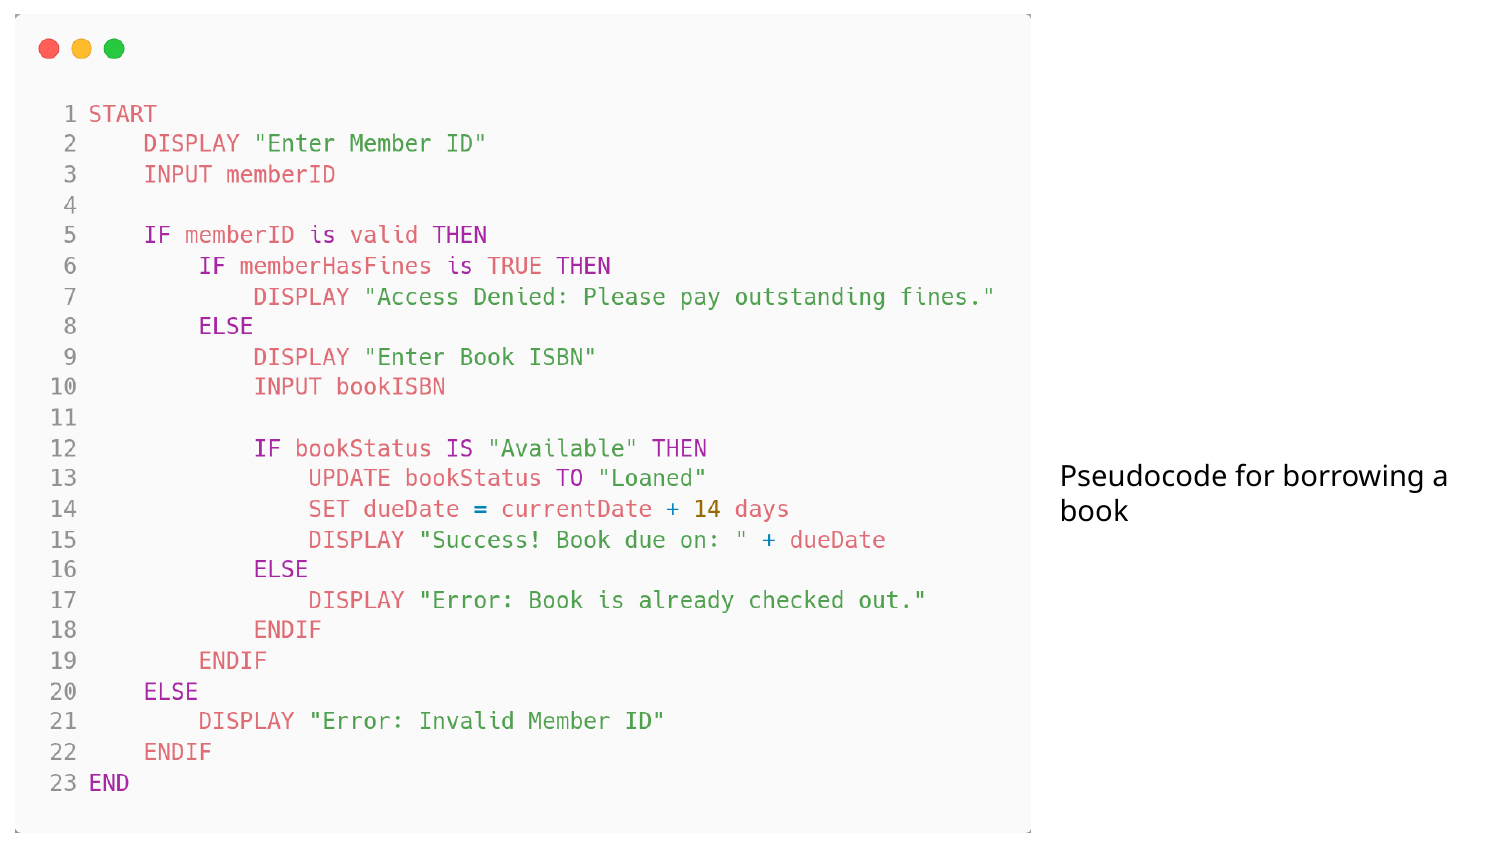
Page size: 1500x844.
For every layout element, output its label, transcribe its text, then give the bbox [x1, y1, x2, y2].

picture [15, 14, 1031, 833]
text_box Pseudocode for borrowing a book [1044, 442, 1500, 514]
